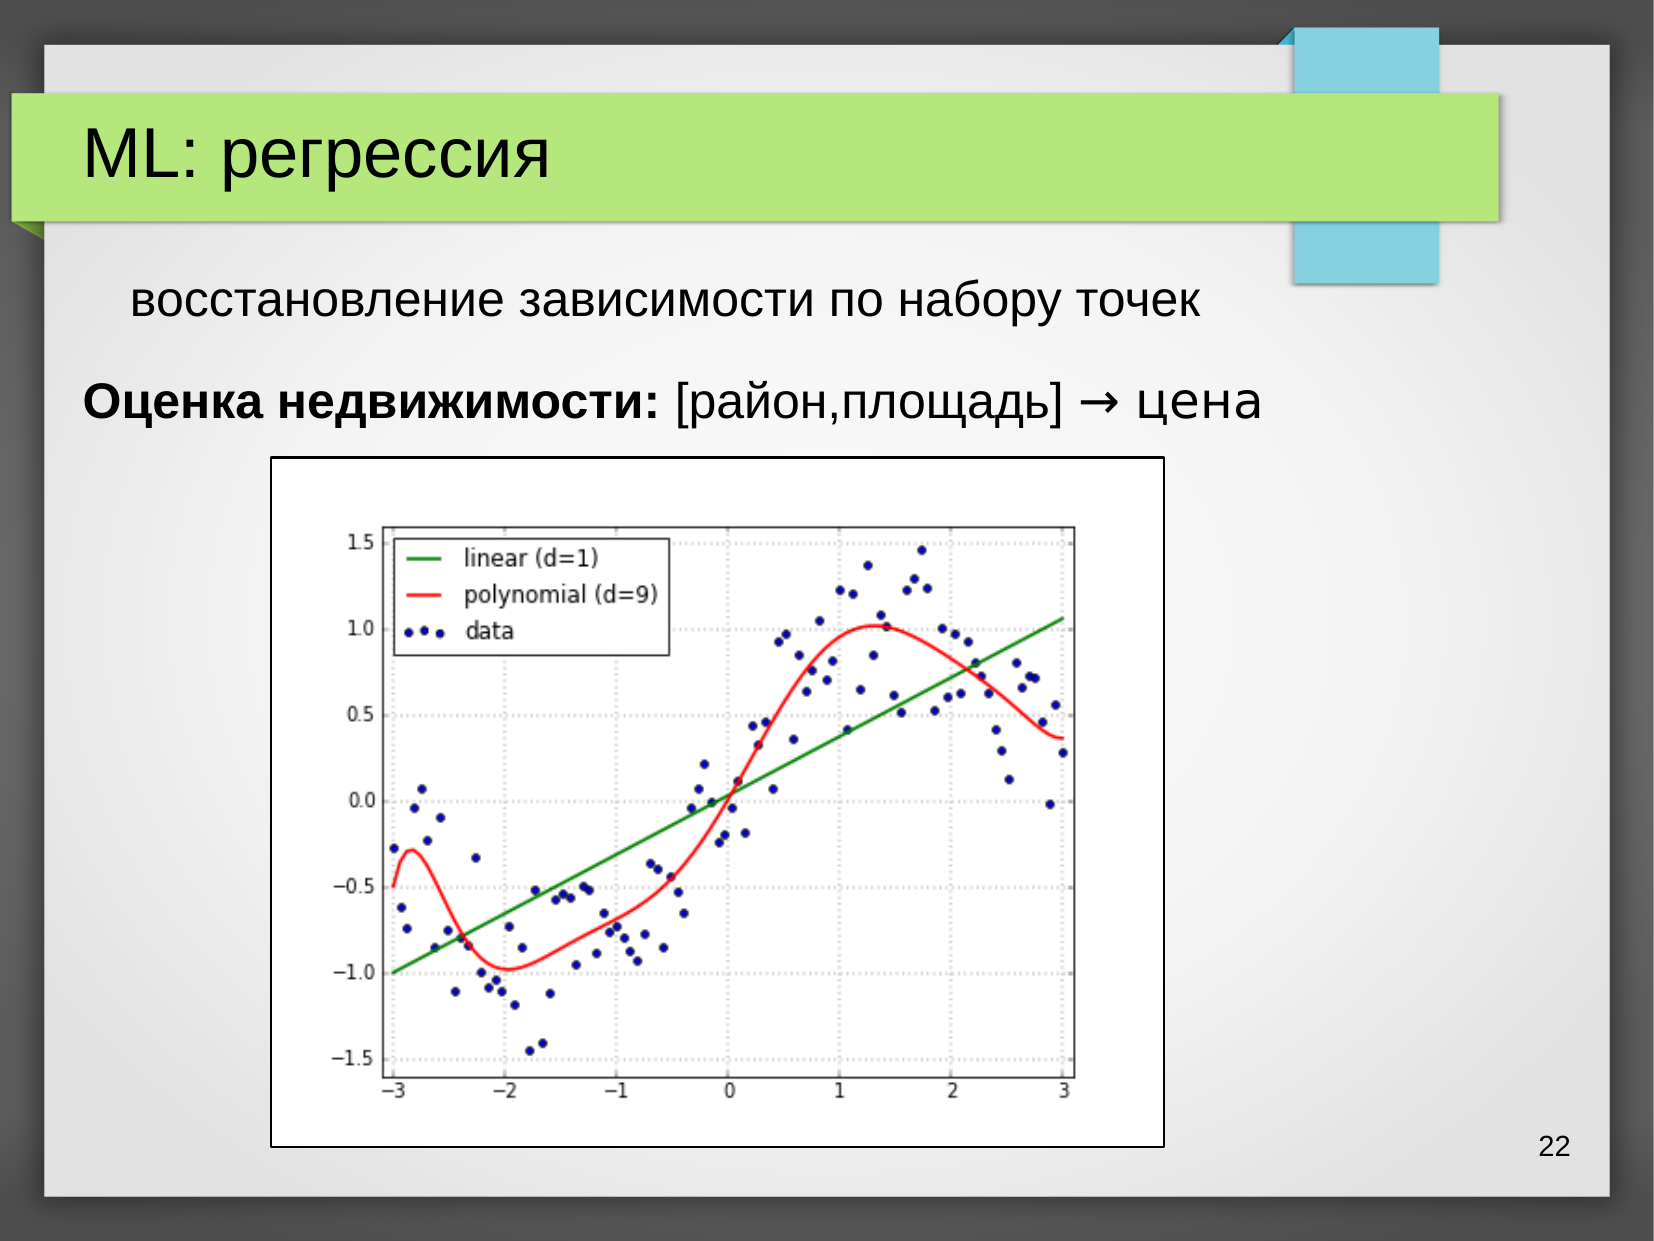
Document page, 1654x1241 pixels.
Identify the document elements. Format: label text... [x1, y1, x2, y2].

text_box восстановление зависимости по набору точек [129, 208, 1394, 354]
title ML: регрессия [82, 49, 1571, 257]
text_box Оценка недвижимости: [район,площадь] → цена [82, 354, 1571, 449]
picture [0, 0, 1654, 1241]
